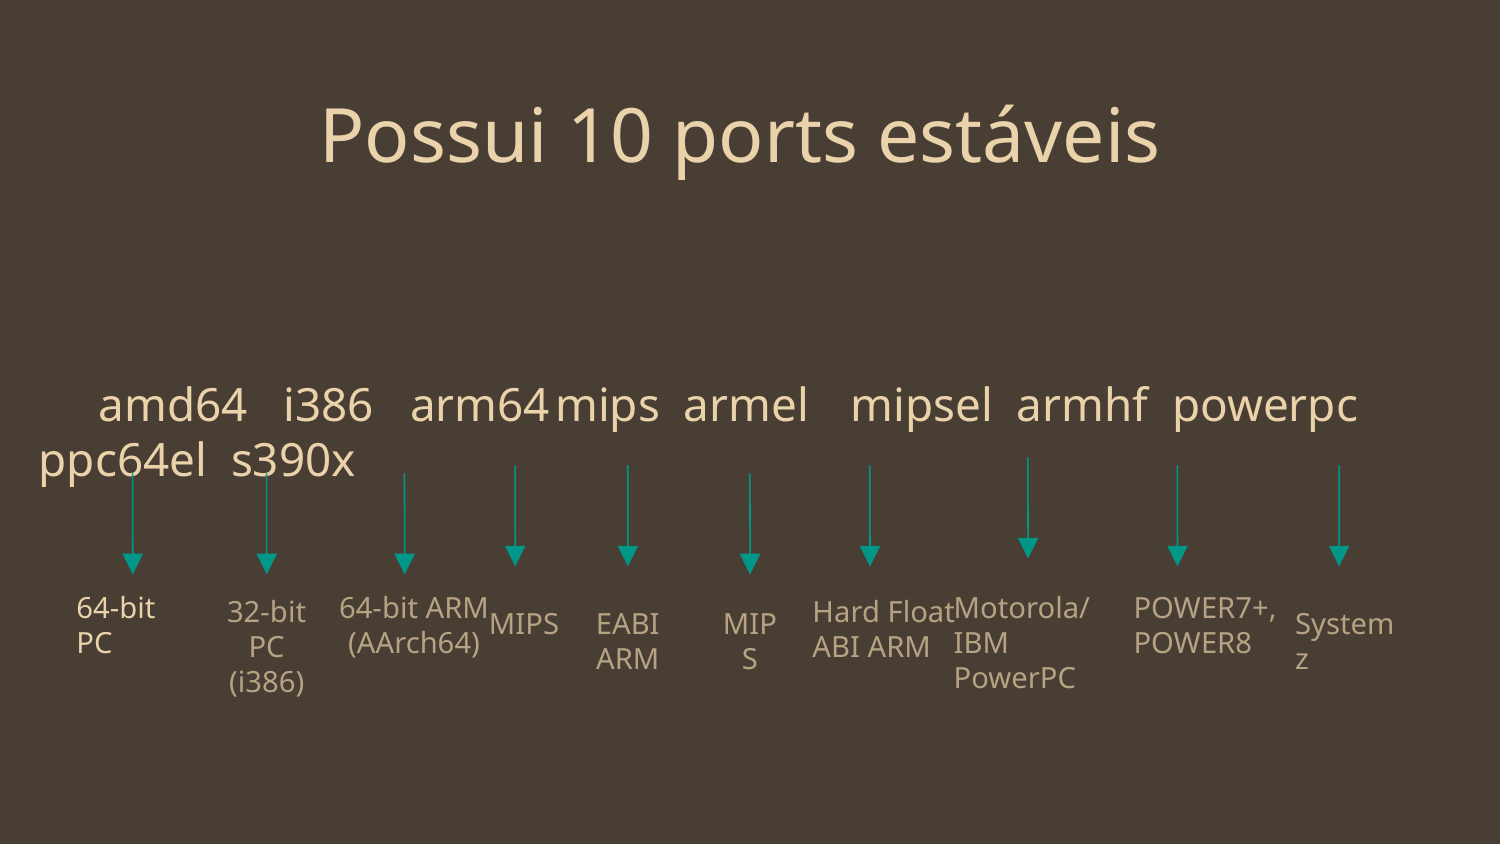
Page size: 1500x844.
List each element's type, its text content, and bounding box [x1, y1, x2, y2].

text_box 64-bit PC [61, 574, 204, 644]
text_box Hard Float ABI ARM [797, 577, 938, 672]
text_box amd64 i386 arm64 mips armel mipsel armhf powerpc ppc64el s390x [23, 211, 1500, 704]
title Possui 10 ports estáveis [51, 72, 1449, 167]
text_box POWER7+, POWER8 [1118, 574, 1297, 676]
text_box MIPS [702, 590, 797, 660]
text_box System z [1280, 590, 1428, 660]
text_box Motorola/IBM PowerPC [938, 574, 1118, 676]
text_box 32-bit PC (i386) [195, 577, 338, 672]
text_box 64-bit ARM (AArch64) [314, 574, 515, 676]
text_box MIPS [462, 590, 554, 660]
text_box EABI ARM [554, 590, 702, 660]
